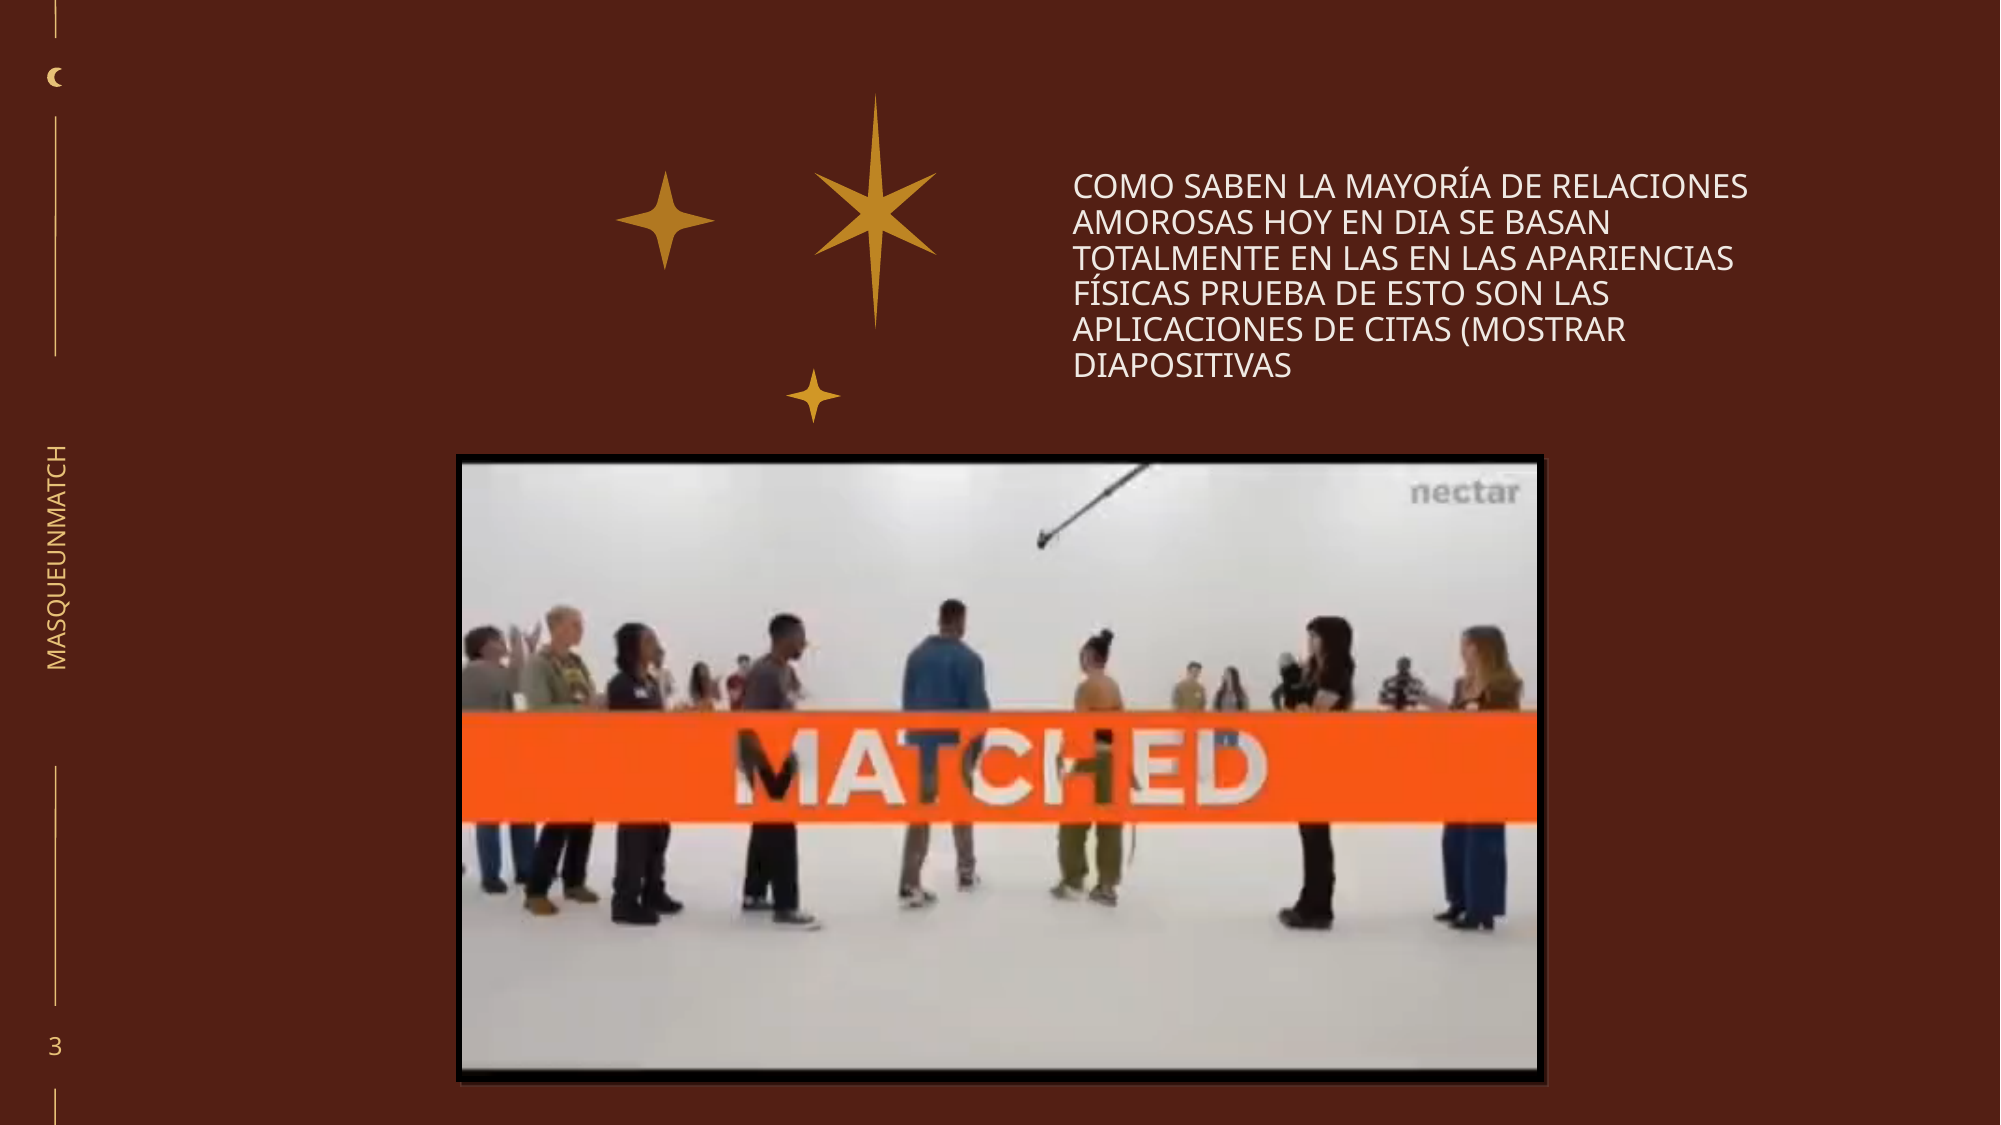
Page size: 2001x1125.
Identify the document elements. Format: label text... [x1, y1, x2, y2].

picture [462, 460, 1538, 1076]
slide_number 1 [25, 1032, 86, 1063]
title COMO SABEN LA MAYORÍA DE RELACIONES AMOROSAS HOY EN DIA SE BASAN TOTALMENTE EN LAS​ EN LAS APARIENCIAS FÍSICAS PRUEBA DE ESTO SON LAS APLICACIONES DE CITAS (MOSTRAR DIAPOSITIVAS [1072, 161, 1823, 275]
footer MASQUEUNMATCH [40, 348, 71, 769]
